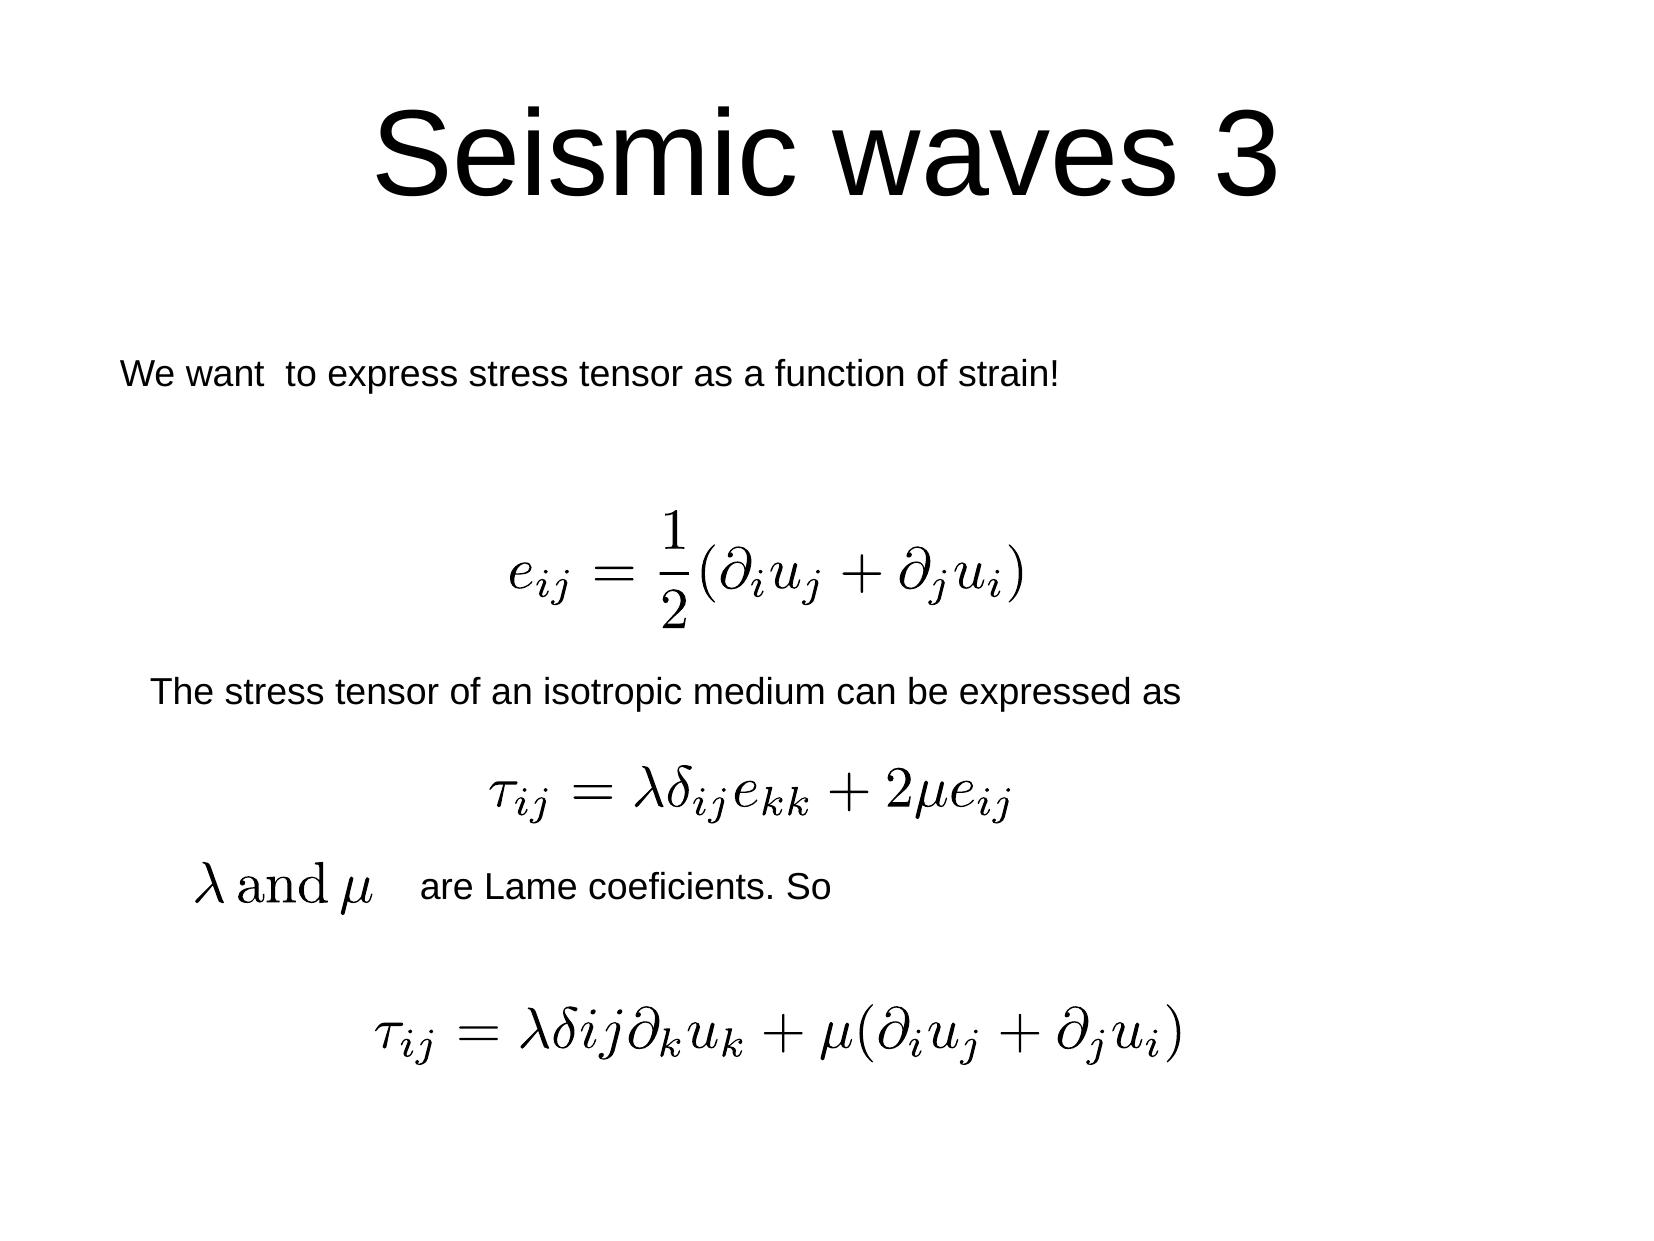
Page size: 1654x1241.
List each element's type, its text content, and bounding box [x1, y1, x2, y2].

text_box are Lame coeficients. So [405, 858, 1126, 957]
text_box [195, 861, 373, 916]
text_box [375, 1004, 1181, 1066]
text_box We want to express stress tensor as a function of strain! [105, 345, 1076, 402]
text_box The stress tensor of an isotropic medium can be expressed as [135, 663, 1208, 721]
text_box [489, 765, 1011, 824]
text_box [510, 510, 1023, 629]
title Seismic waves 3 [82, 49, 1571, 257]
